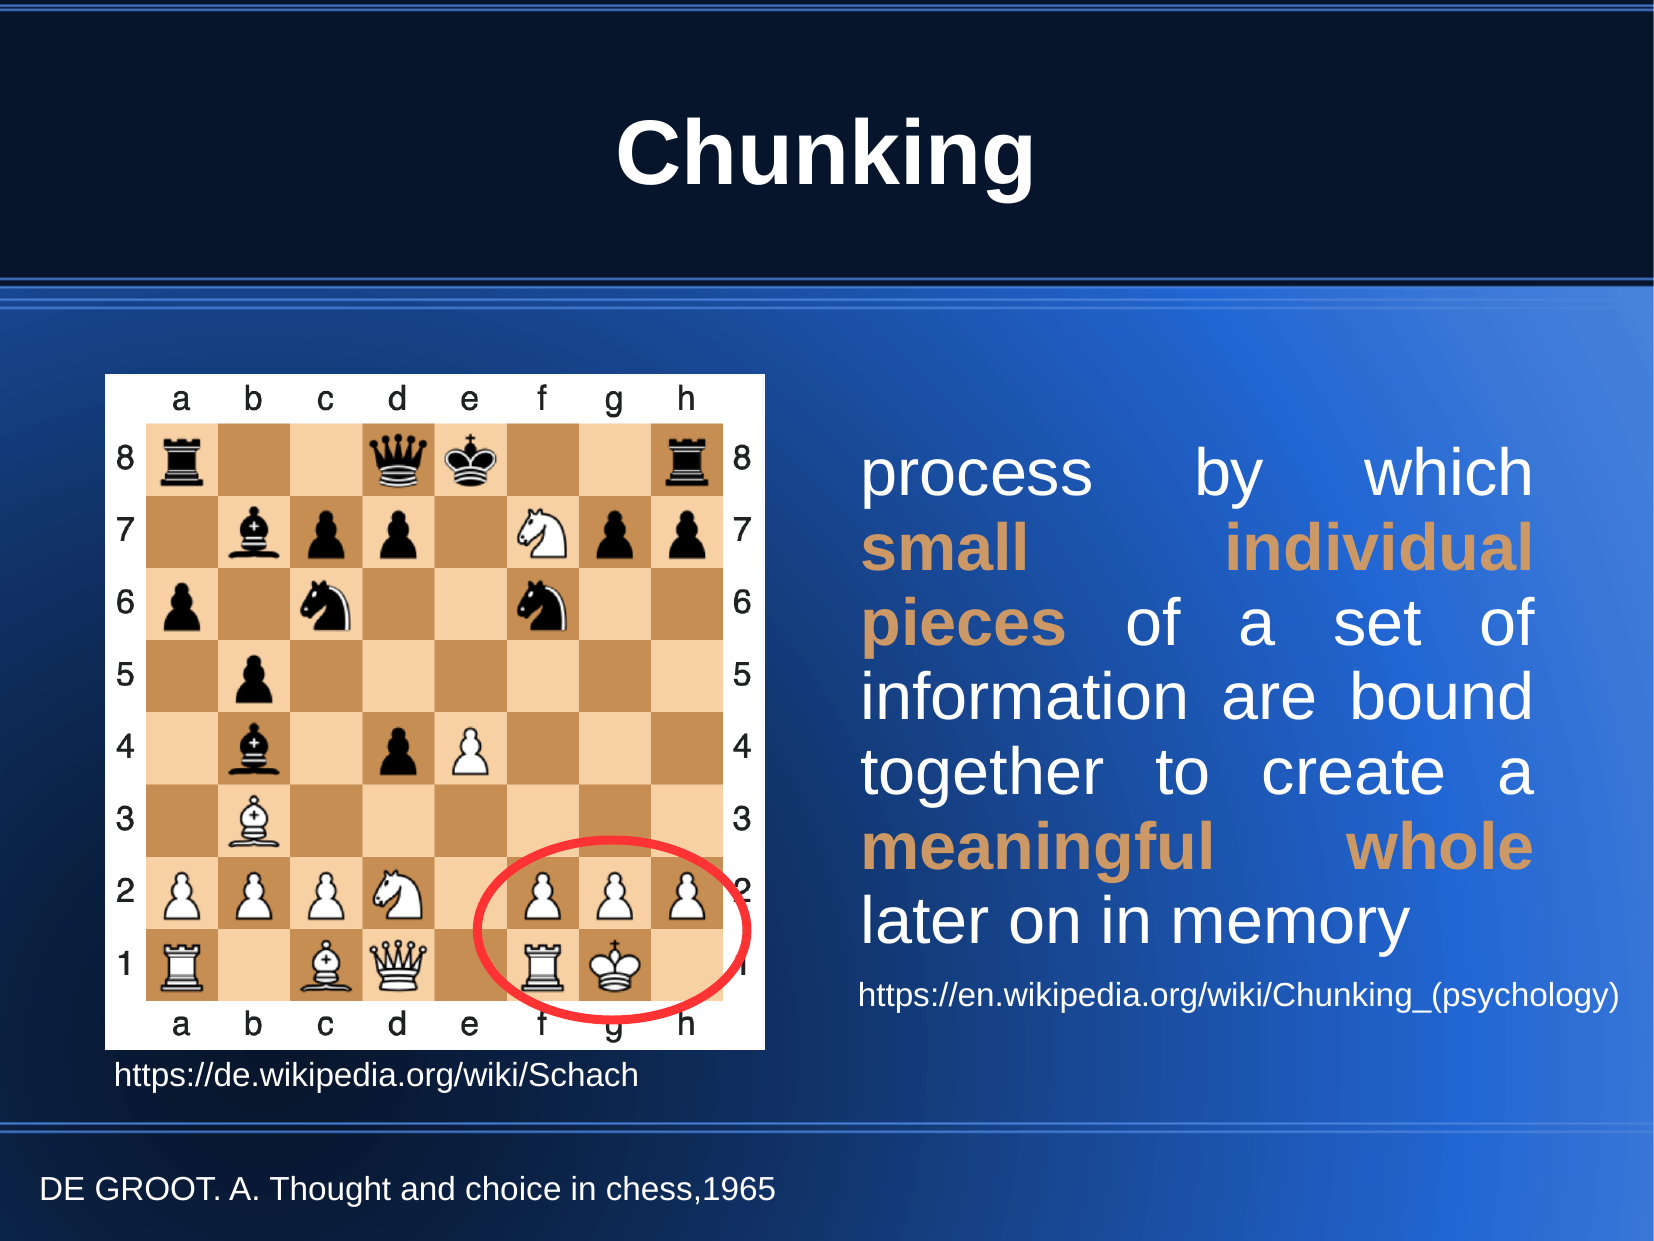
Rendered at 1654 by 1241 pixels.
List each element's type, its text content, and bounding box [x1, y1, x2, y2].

title Chunking [82, 49, 1571, 257]
picture [0, 0, 1654, 1241]
list process by which small individual pieces of a set of information are bound together to create a meaningful whole later on in memory [789, 435, 1536, 1058]
text_box DE GROOT. A. Thought and choice in chess,1965 [24, 1162, 1606, 1216]
text_box https://de.wikipedia.org/wiki/Schach [99, 1049, 773, 1102]
text_box https://en.wikipedia.org/wiki/Chunking_(psychology) [843, 968, 1642, 1021]
